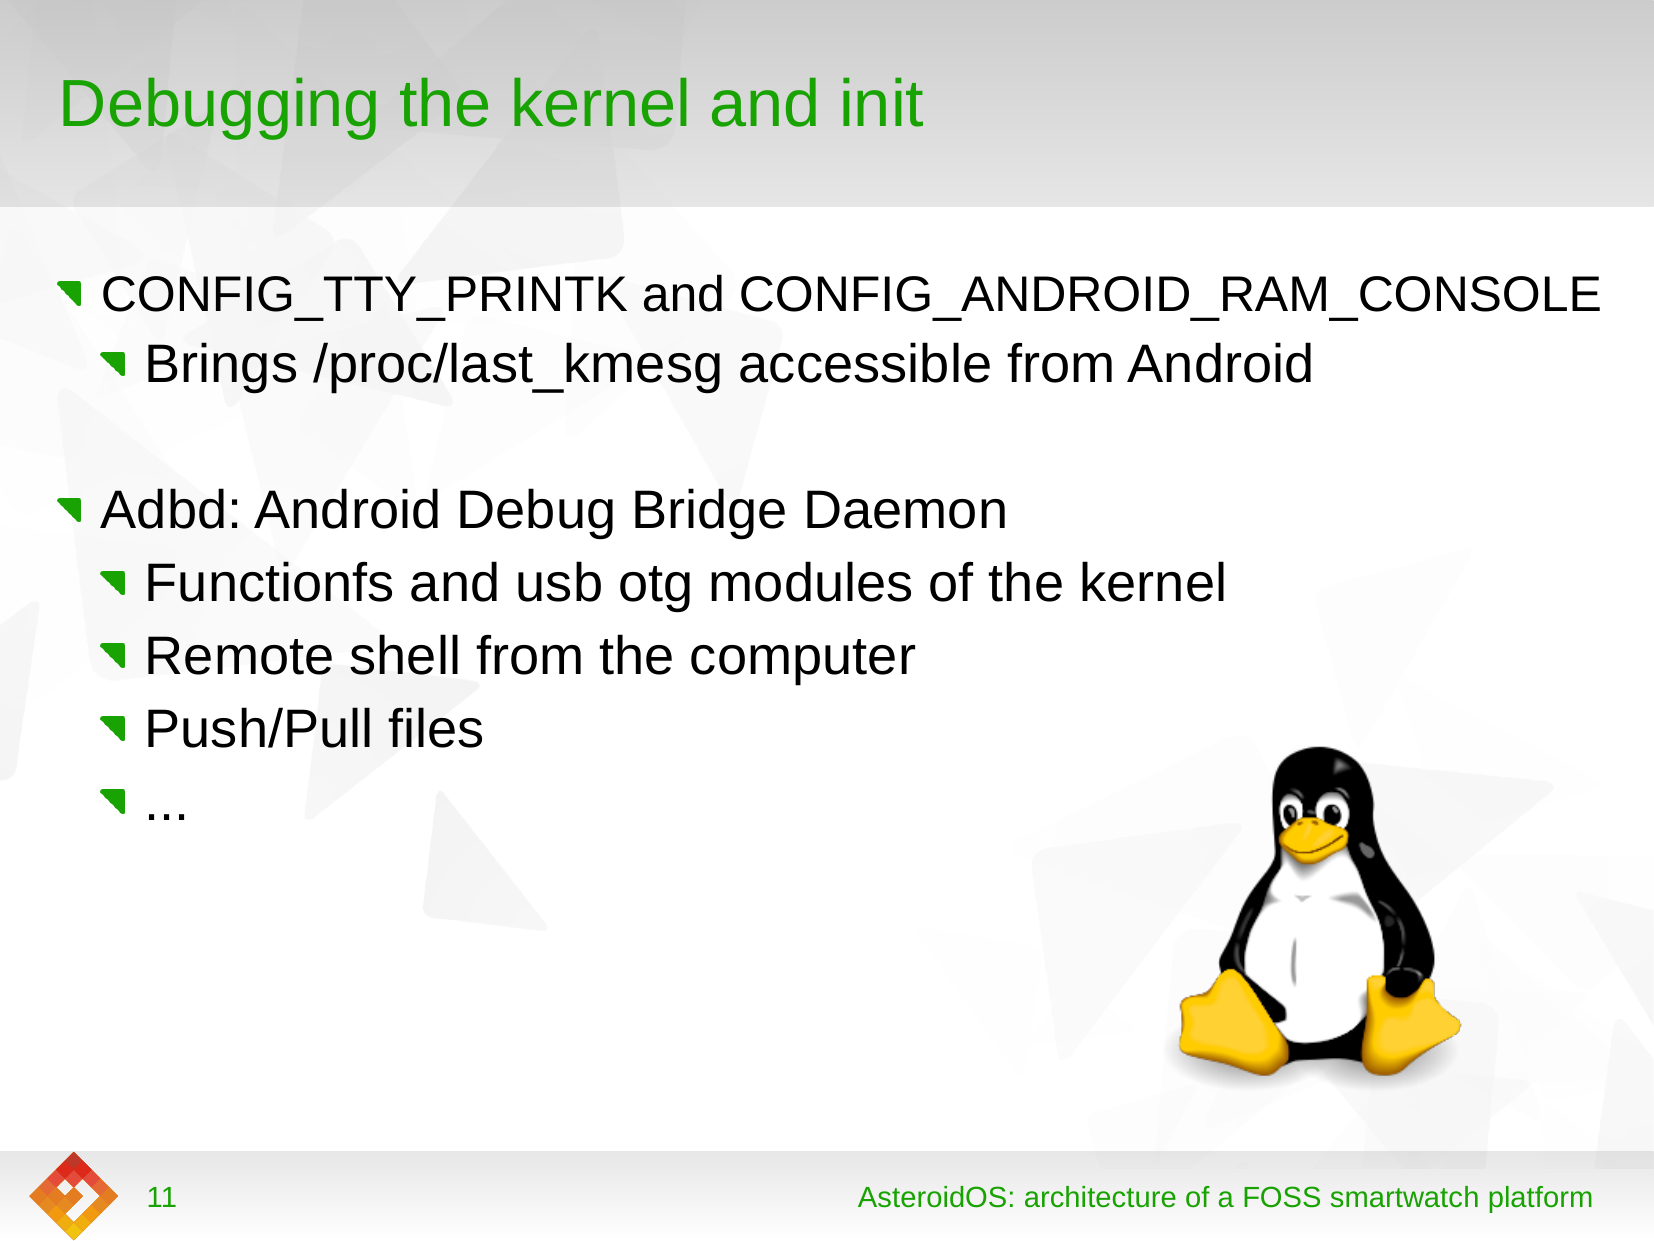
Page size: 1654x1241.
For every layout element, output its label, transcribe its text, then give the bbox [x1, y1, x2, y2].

picture [0, 0, 783, 931]
text_box CONFIG_TTY_PRINTK and CONFIG_ANDROID_RAM_CONSOLE Brings /proc/last_kmesg accessible from Android Adbd: Android Debug Bridge Daemon Functionfs and usb otg modules of the kernel Remote shell from the computer Push/Pull files ... [13, 265, 1625, 1093]
title Debugging the kernel and init [59, 29, 1595, 178]
picture [915, 548, 1654, 1169]
